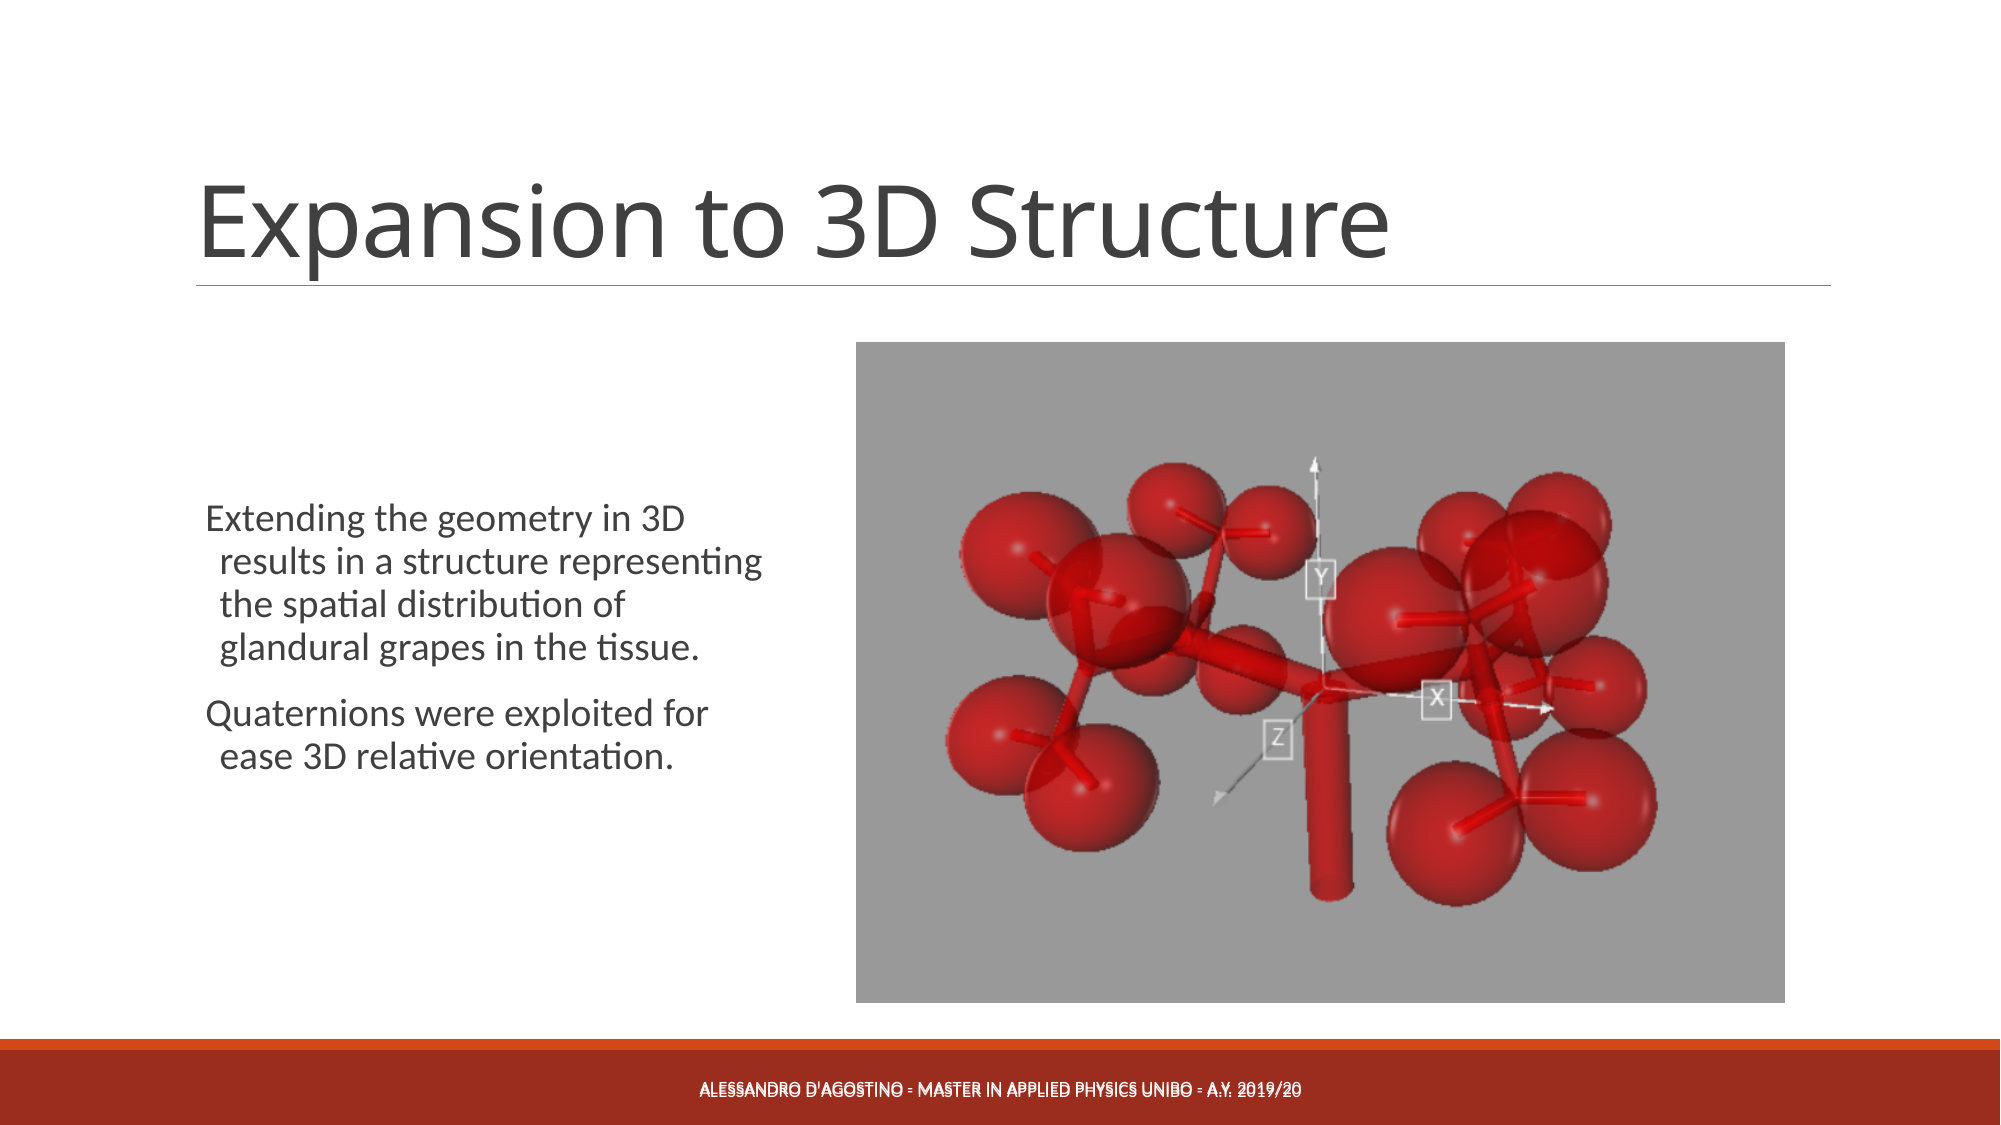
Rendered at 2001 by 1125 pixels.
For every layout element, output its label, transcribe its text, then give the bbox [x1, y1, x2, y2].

picture [856, 342, 1785, 1003]
title Expansion to 3D Structure [180, 47, 1831, 286]
text_box Alessandro d'Agostino - Master in Applied Physics UniBo - a.y. 2019/20 [604, 1059, 1396, 1120]
list Extending the geometry in 3D results in a structure representing the spatial distribution of glandural grapes in the tissue. Quaternions were exploited for ease 3D relative orientation. [191, 490, 781, 816]
